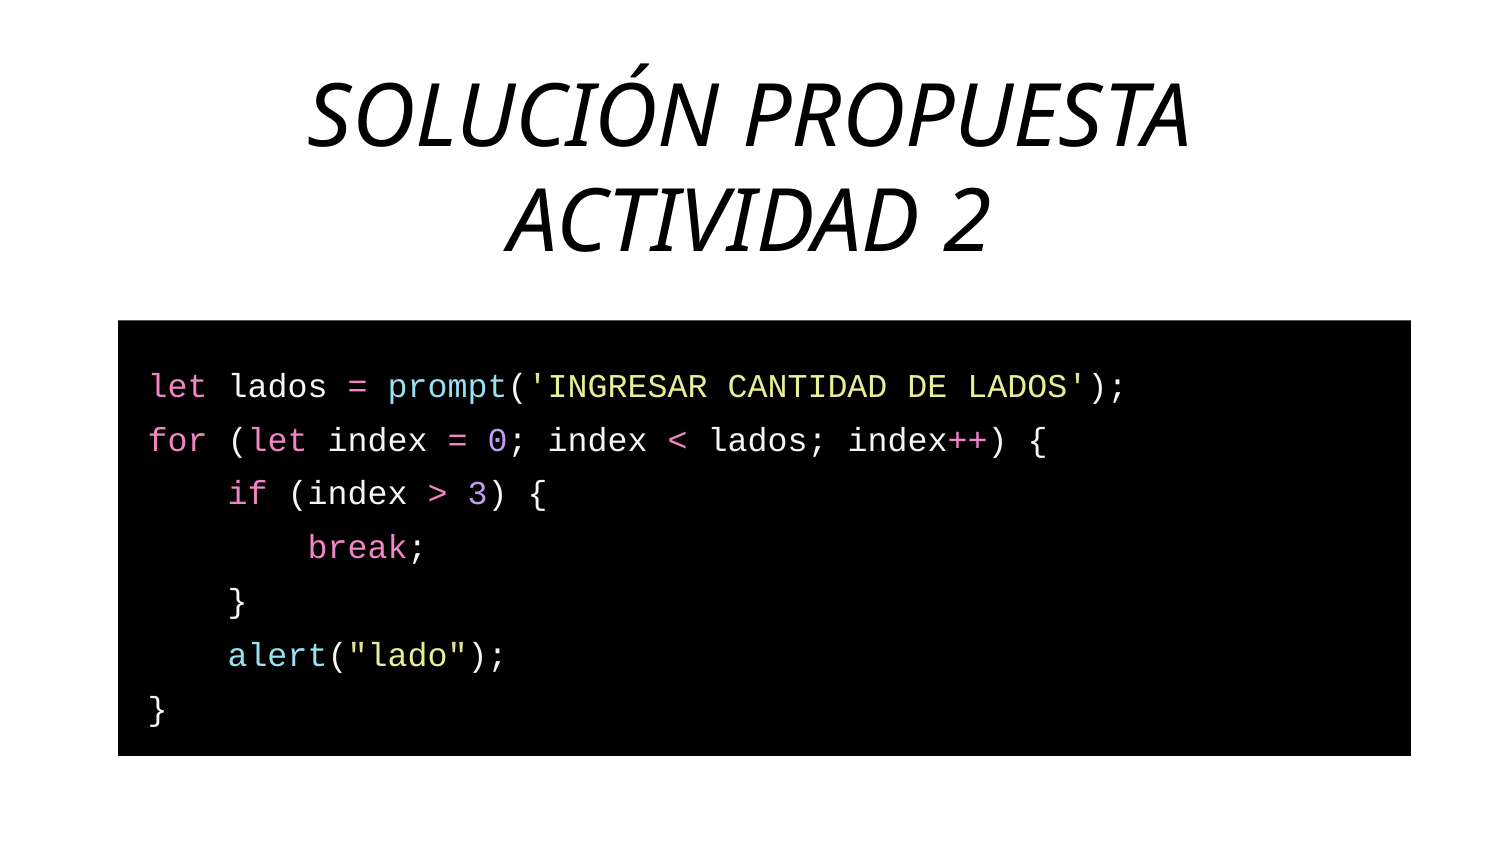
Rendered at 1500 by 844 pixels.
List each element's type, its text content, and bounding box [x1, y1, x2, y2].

text_box let lados = prompt('INGRESAR CANTIDAD DE LADOS'); for (let index = 0; index < lados; index++) { if (index > 3) { break; } alert("lado"); } [118, 320, 1411, 756]
text_box SOLUCIÓN PROPUESTA ACTIVIDAD 2 [109, 82, 1391, 245]
text_box SOLUCIÓN PROPUESTA ACTIVIDAD 2 [769, 195, 803, 244]
text_box SOLUCIÓN PROPUESTA ACTIVIDAD 2 [874, 195, 908, 244]
